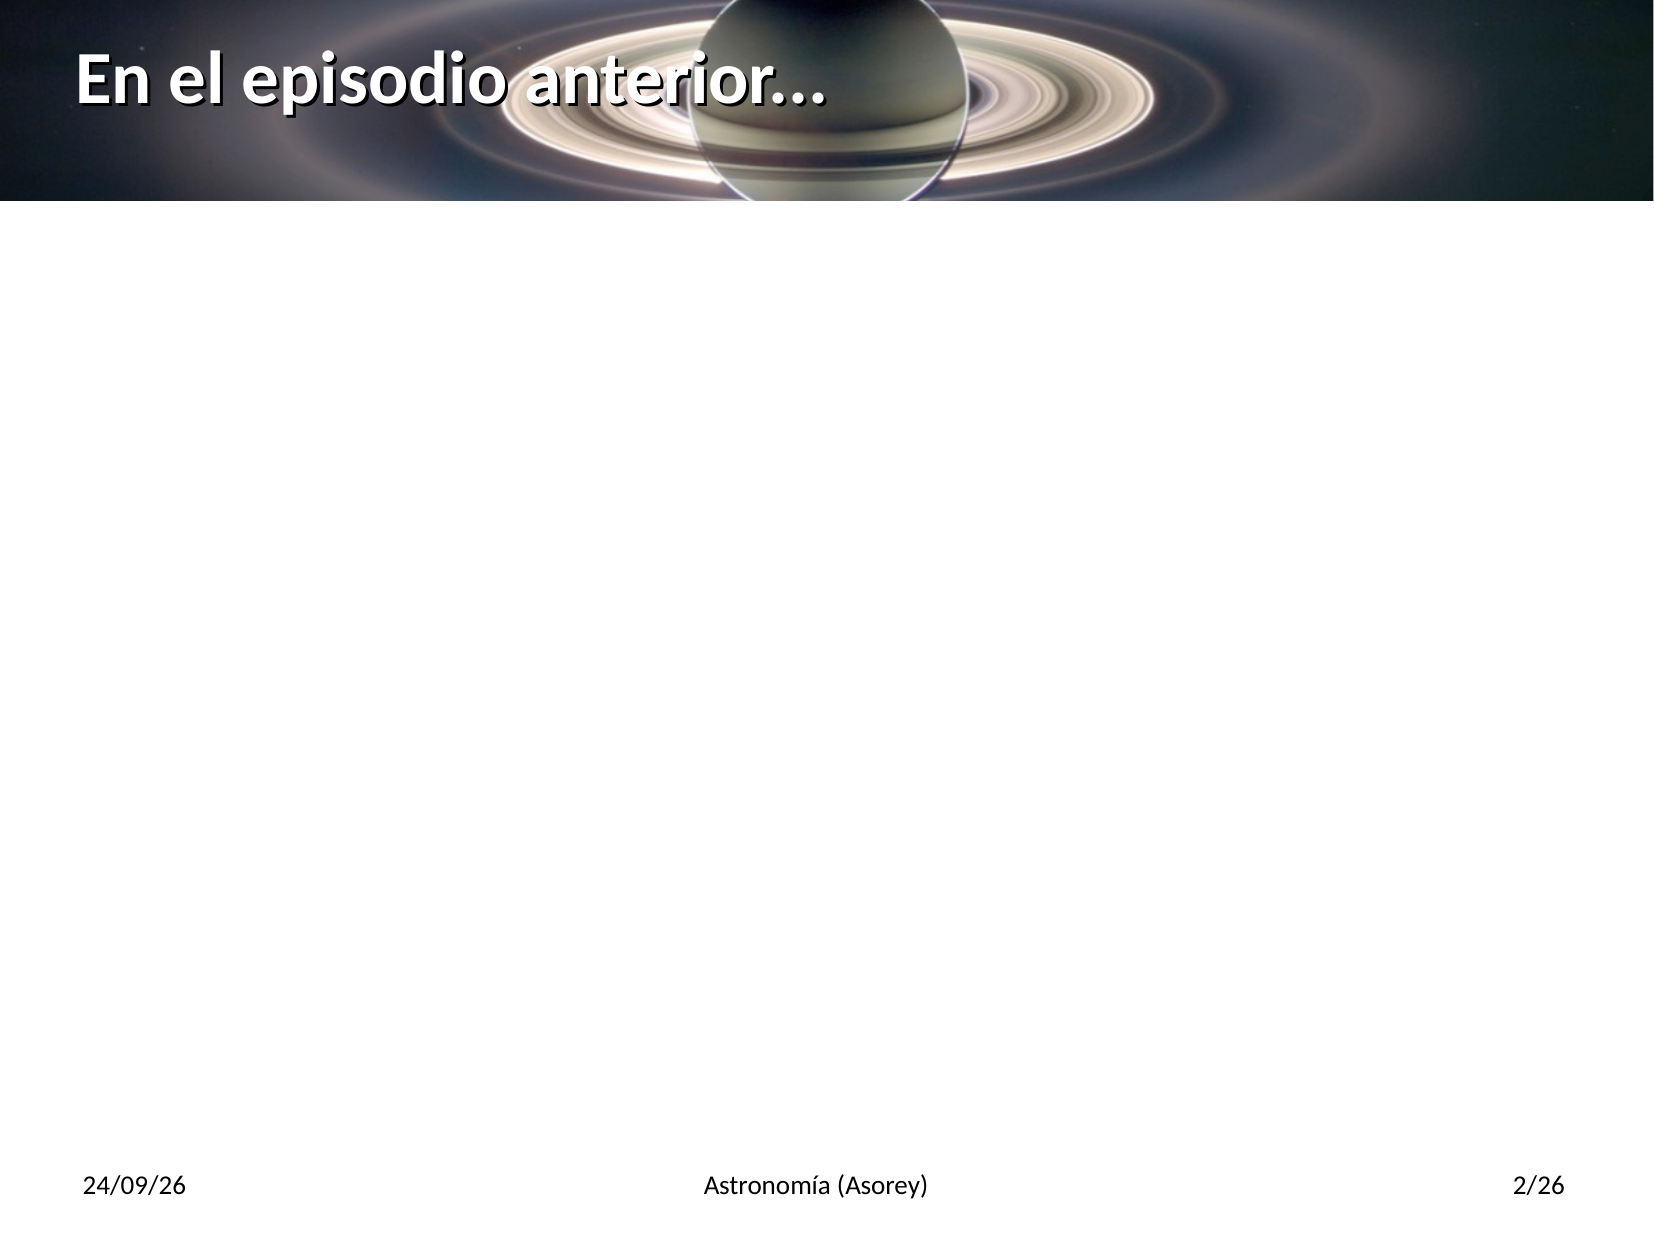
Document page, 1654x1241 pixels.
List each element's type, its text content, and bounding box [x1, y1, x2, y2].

title En el episodio anterior... [75, 19, 1564, 151]
picture [0, 0, 1654, 201]
